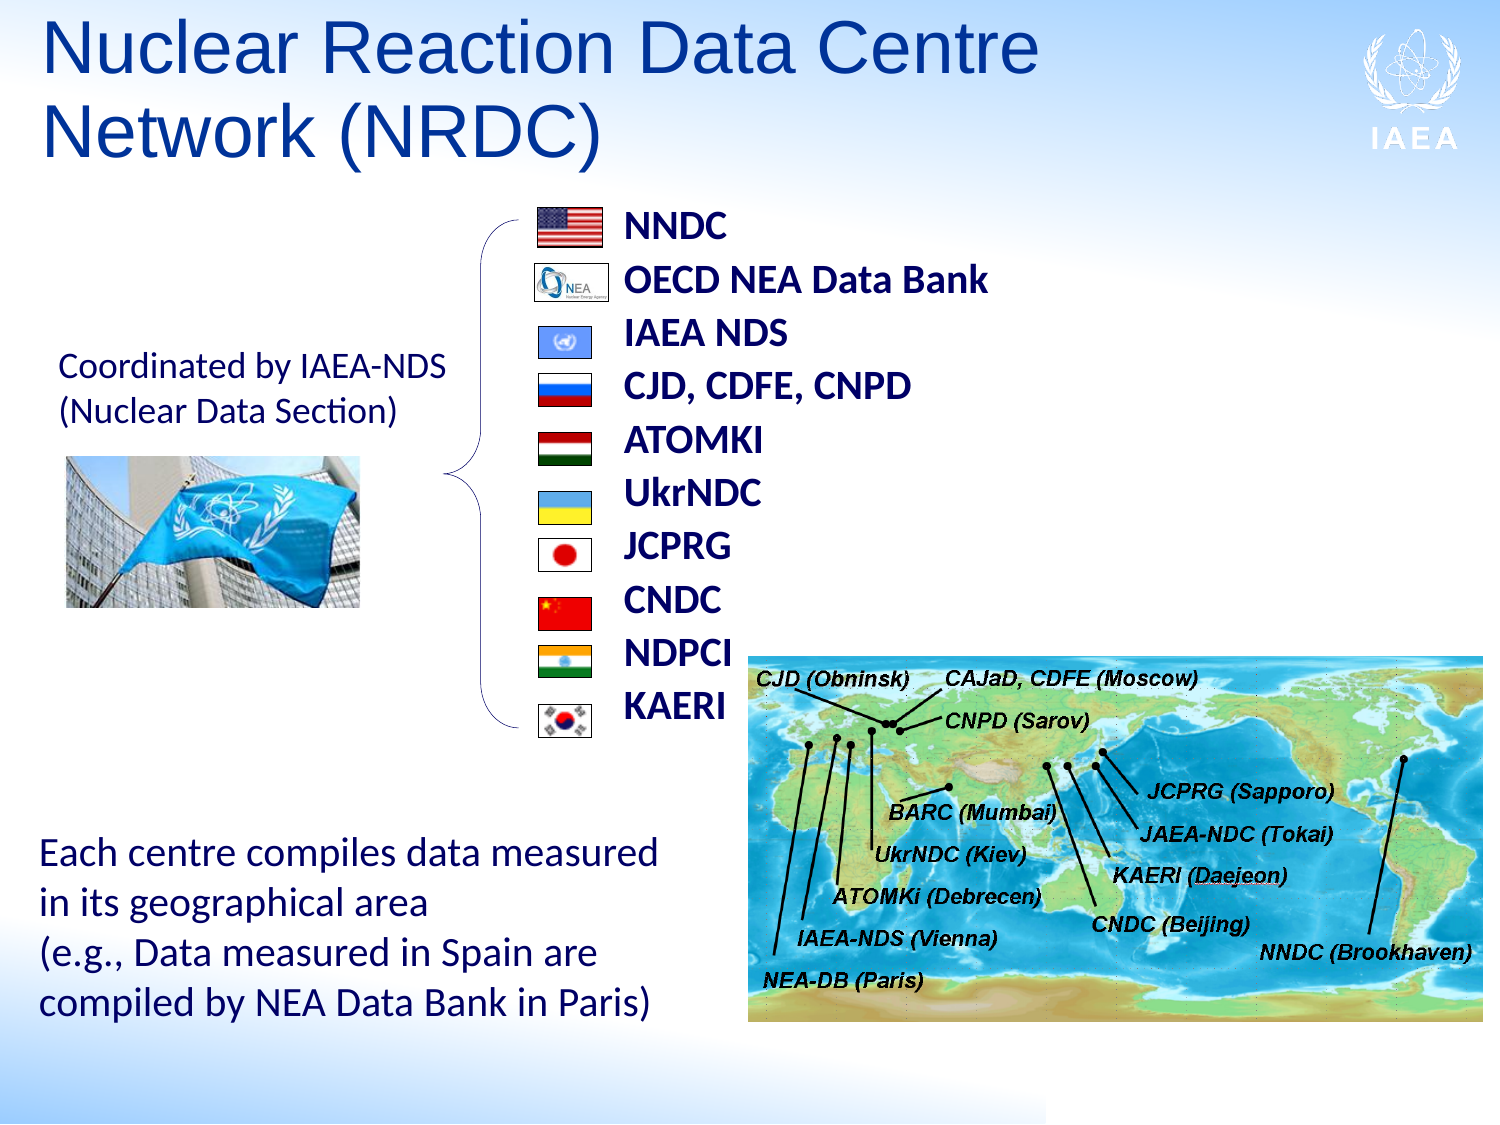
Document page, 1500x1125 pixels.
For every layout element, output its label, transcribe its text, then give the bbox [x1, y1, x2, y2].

picture [538, 326, 592, 359]
picture [748, 656, 1483, 1022]
picture [534, 263, 609, 302]
title Nuclear Reaction Data Centre Network (NRDC) [41, 5, 1046, 174]
picture [538, 432, 592, 466]
picture [64, 456, 361, 608]
picture [538, 208, 602, 247]
picture [538, 491, 592, 525]
picture [538, 645, 592, 678]
picture [538, 538, 592, 572]
picture [1363, 29, 1461, 149]
text_box Coordinated by IAEA-NDS (Nuclear Data Section) [43, 333, 462, 439]
picture [538, 597, 592, 631]
picture [538, 373, 592, 407]
text_box NNDC OECD NEA Data Bank IAEA NDS CJD, CDFE, CNPD ATOMKI UkrNDC JCPRG CNDC NDPCI KAERI [608, 196, 1316, 752]
picture [538, 704, 592, 738]
text_box Each centre compiles data measured in its geographical area (e.g., Data measured in Spain are compiled by NEA Data Bank in Paris) [24, 817, 679, 1033]
picture [1476, 795, 1483, 806]
